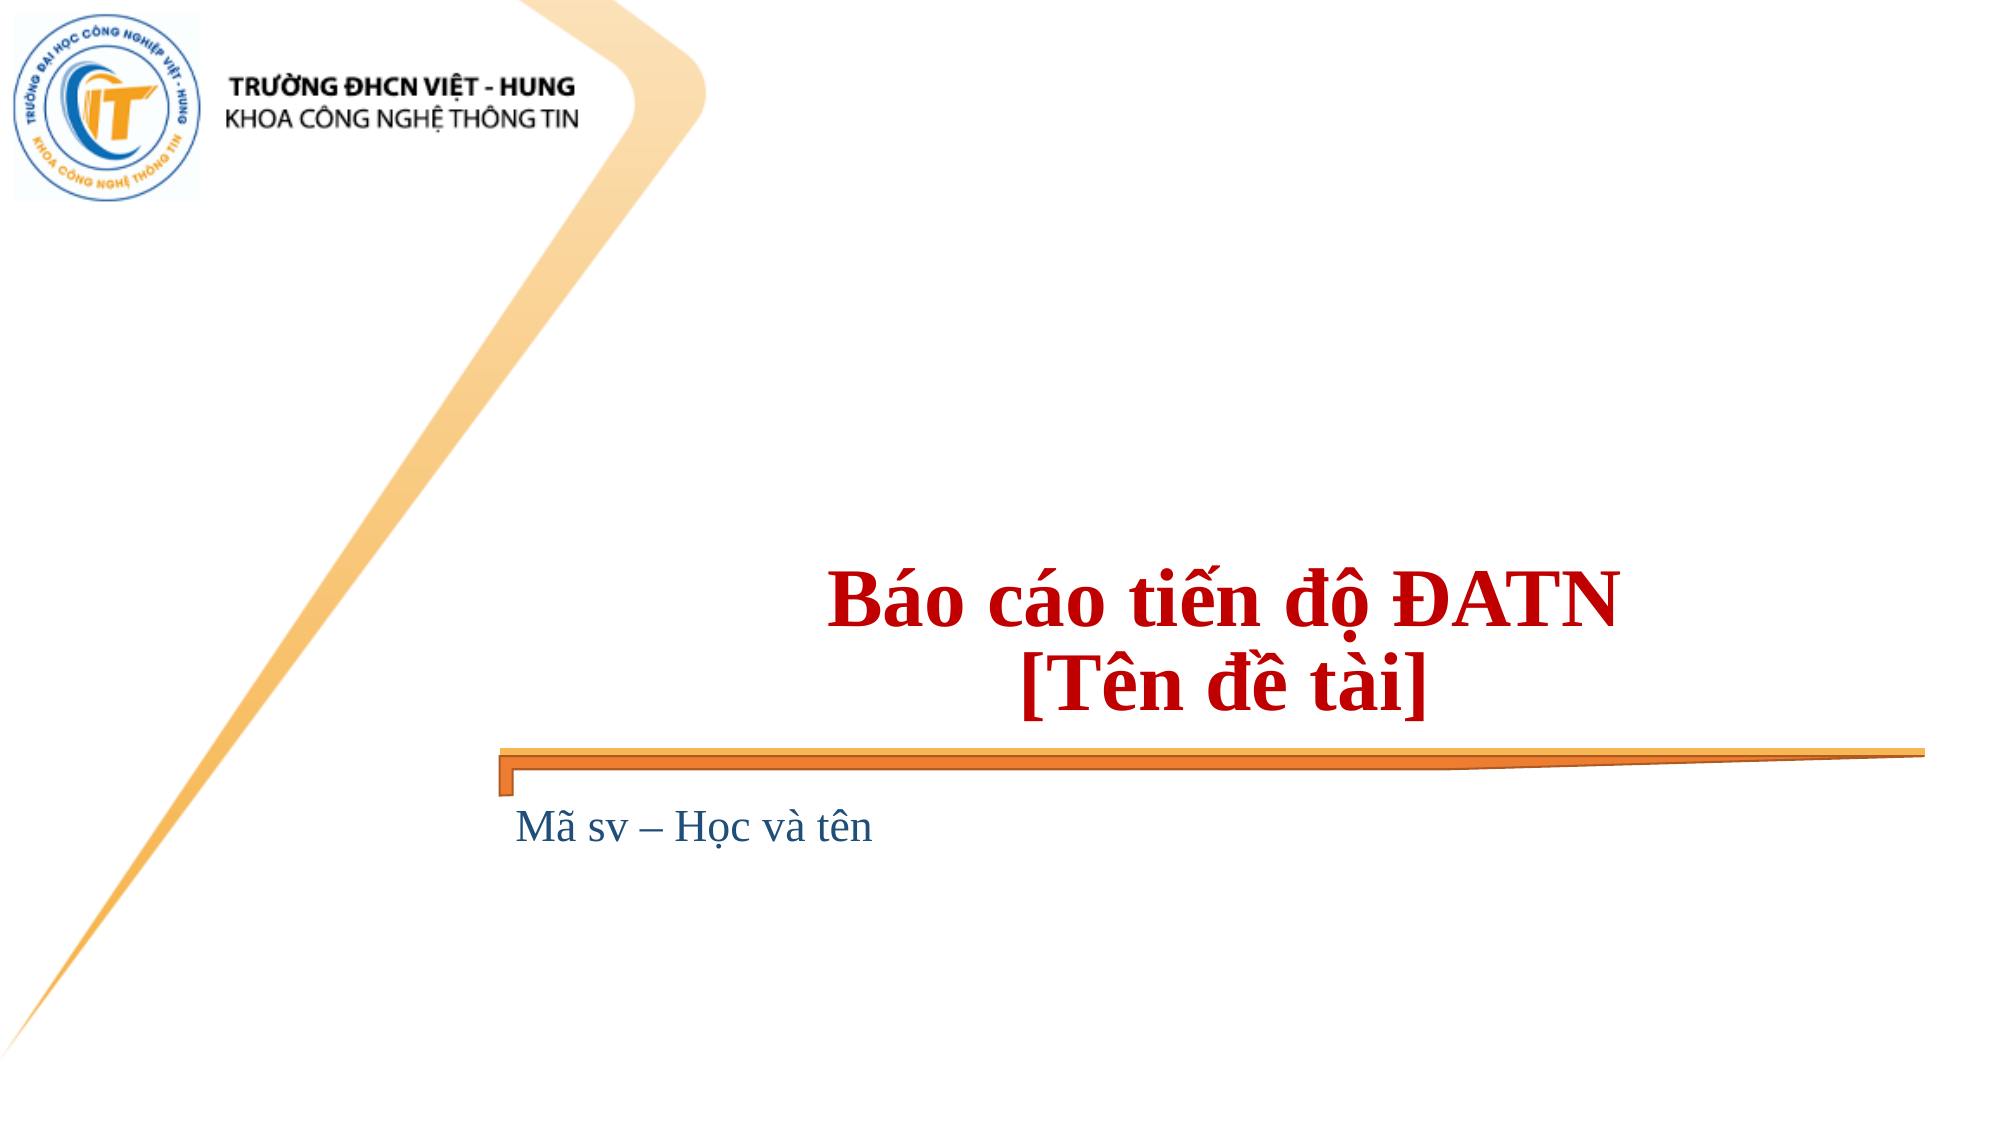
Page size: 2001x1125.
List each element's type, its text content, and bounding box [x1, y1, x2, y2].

title Báo cáo tiến độ ĐATN [Tên đề tài] [497, 397, 1952, 734]
subtitle Mã sv – Học và tên [500, 797, 1776, 1034]
